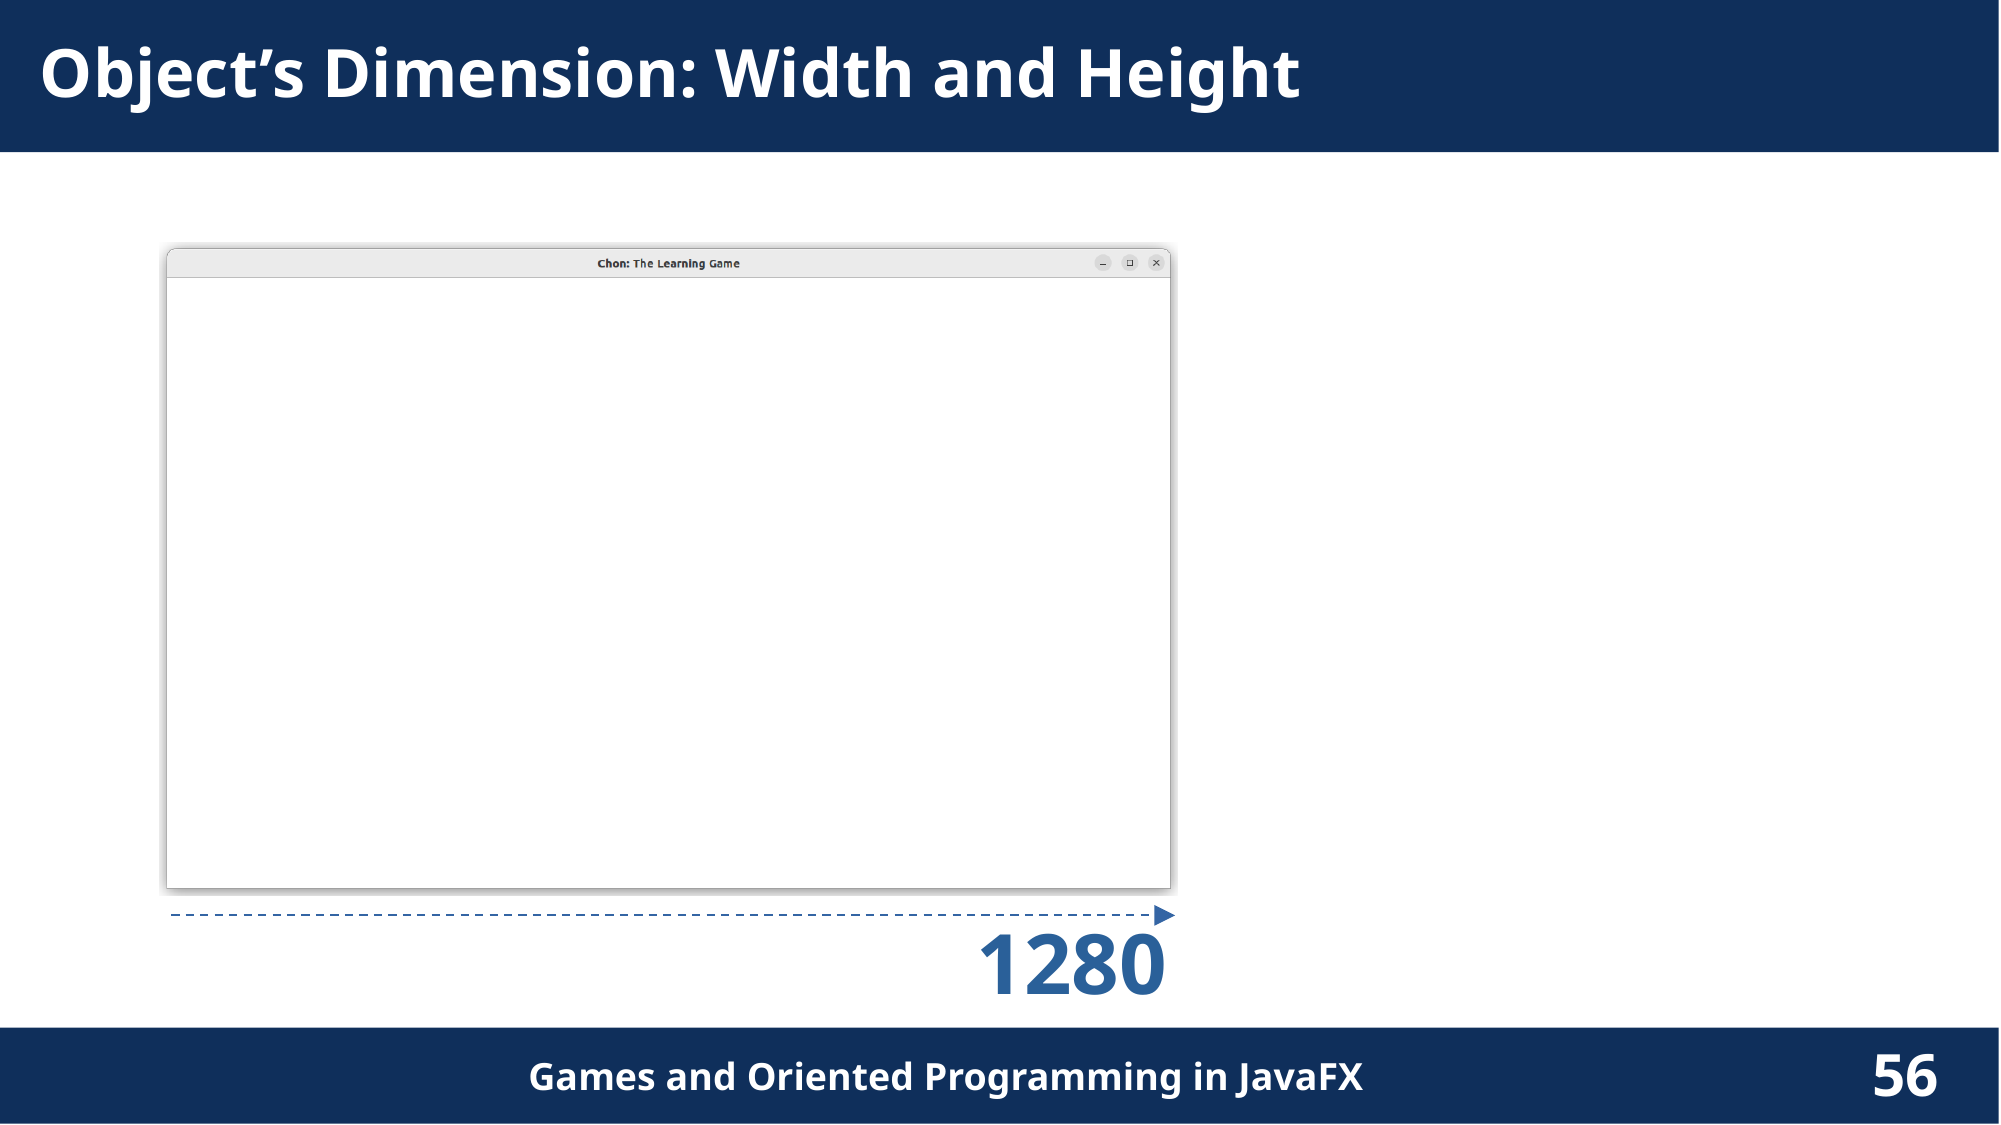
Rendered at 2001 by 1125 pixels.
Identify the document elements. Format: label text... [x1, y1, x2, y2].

text_box Object’s Dimension: Width and Height [25, 23, 1999, 119]
text_box 1280 [938, 903, 1205, 1019]
picture [159, 242, 1178, 897]
